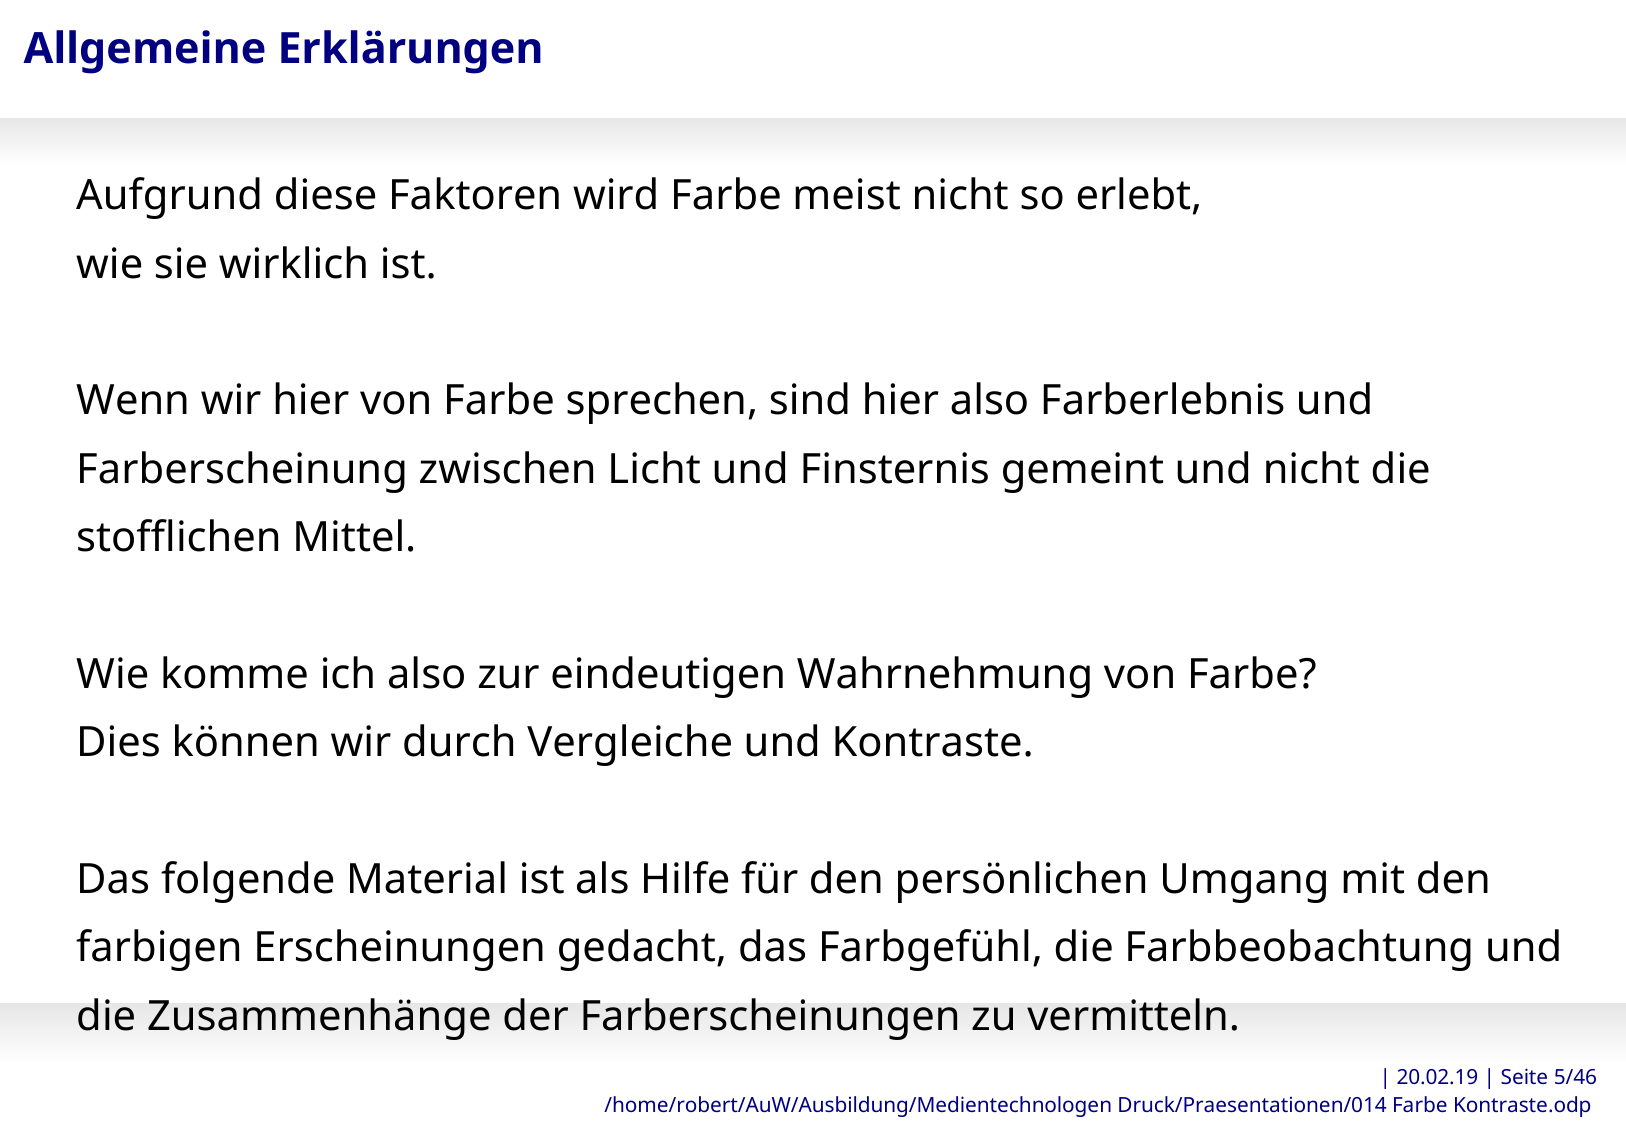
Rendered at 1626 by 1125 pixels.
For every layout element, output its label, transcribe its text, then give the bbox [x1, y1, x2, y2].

list Aufgrund diese Faktoren wird Farbe meist nicht so erlebt, wie sie wirklich ist. Wenn wir hier von Farbe sprechen, sind hier also Farberlebnis und Farberscheinung zwischen Licht und Finsternis gemeint und nicht die stofflichen Mittel. Wie komme ich also zur eindeutigen Wahrnehmung von Farbe? Dies können wir durch Vergleiche und Kontraste. Das folgende Material ist als Hilfe für den persönlichen Umgang mit den farbigen Erscheinungen gedacht, das Farbgefühl, die Farbbeobachtung und die Zusammenhänge der Farberscheinungen zu vermitteln. [29, 153, 1594, 1029]
title Allgemeine Erklärungen [23, 5, 1600, 154]
